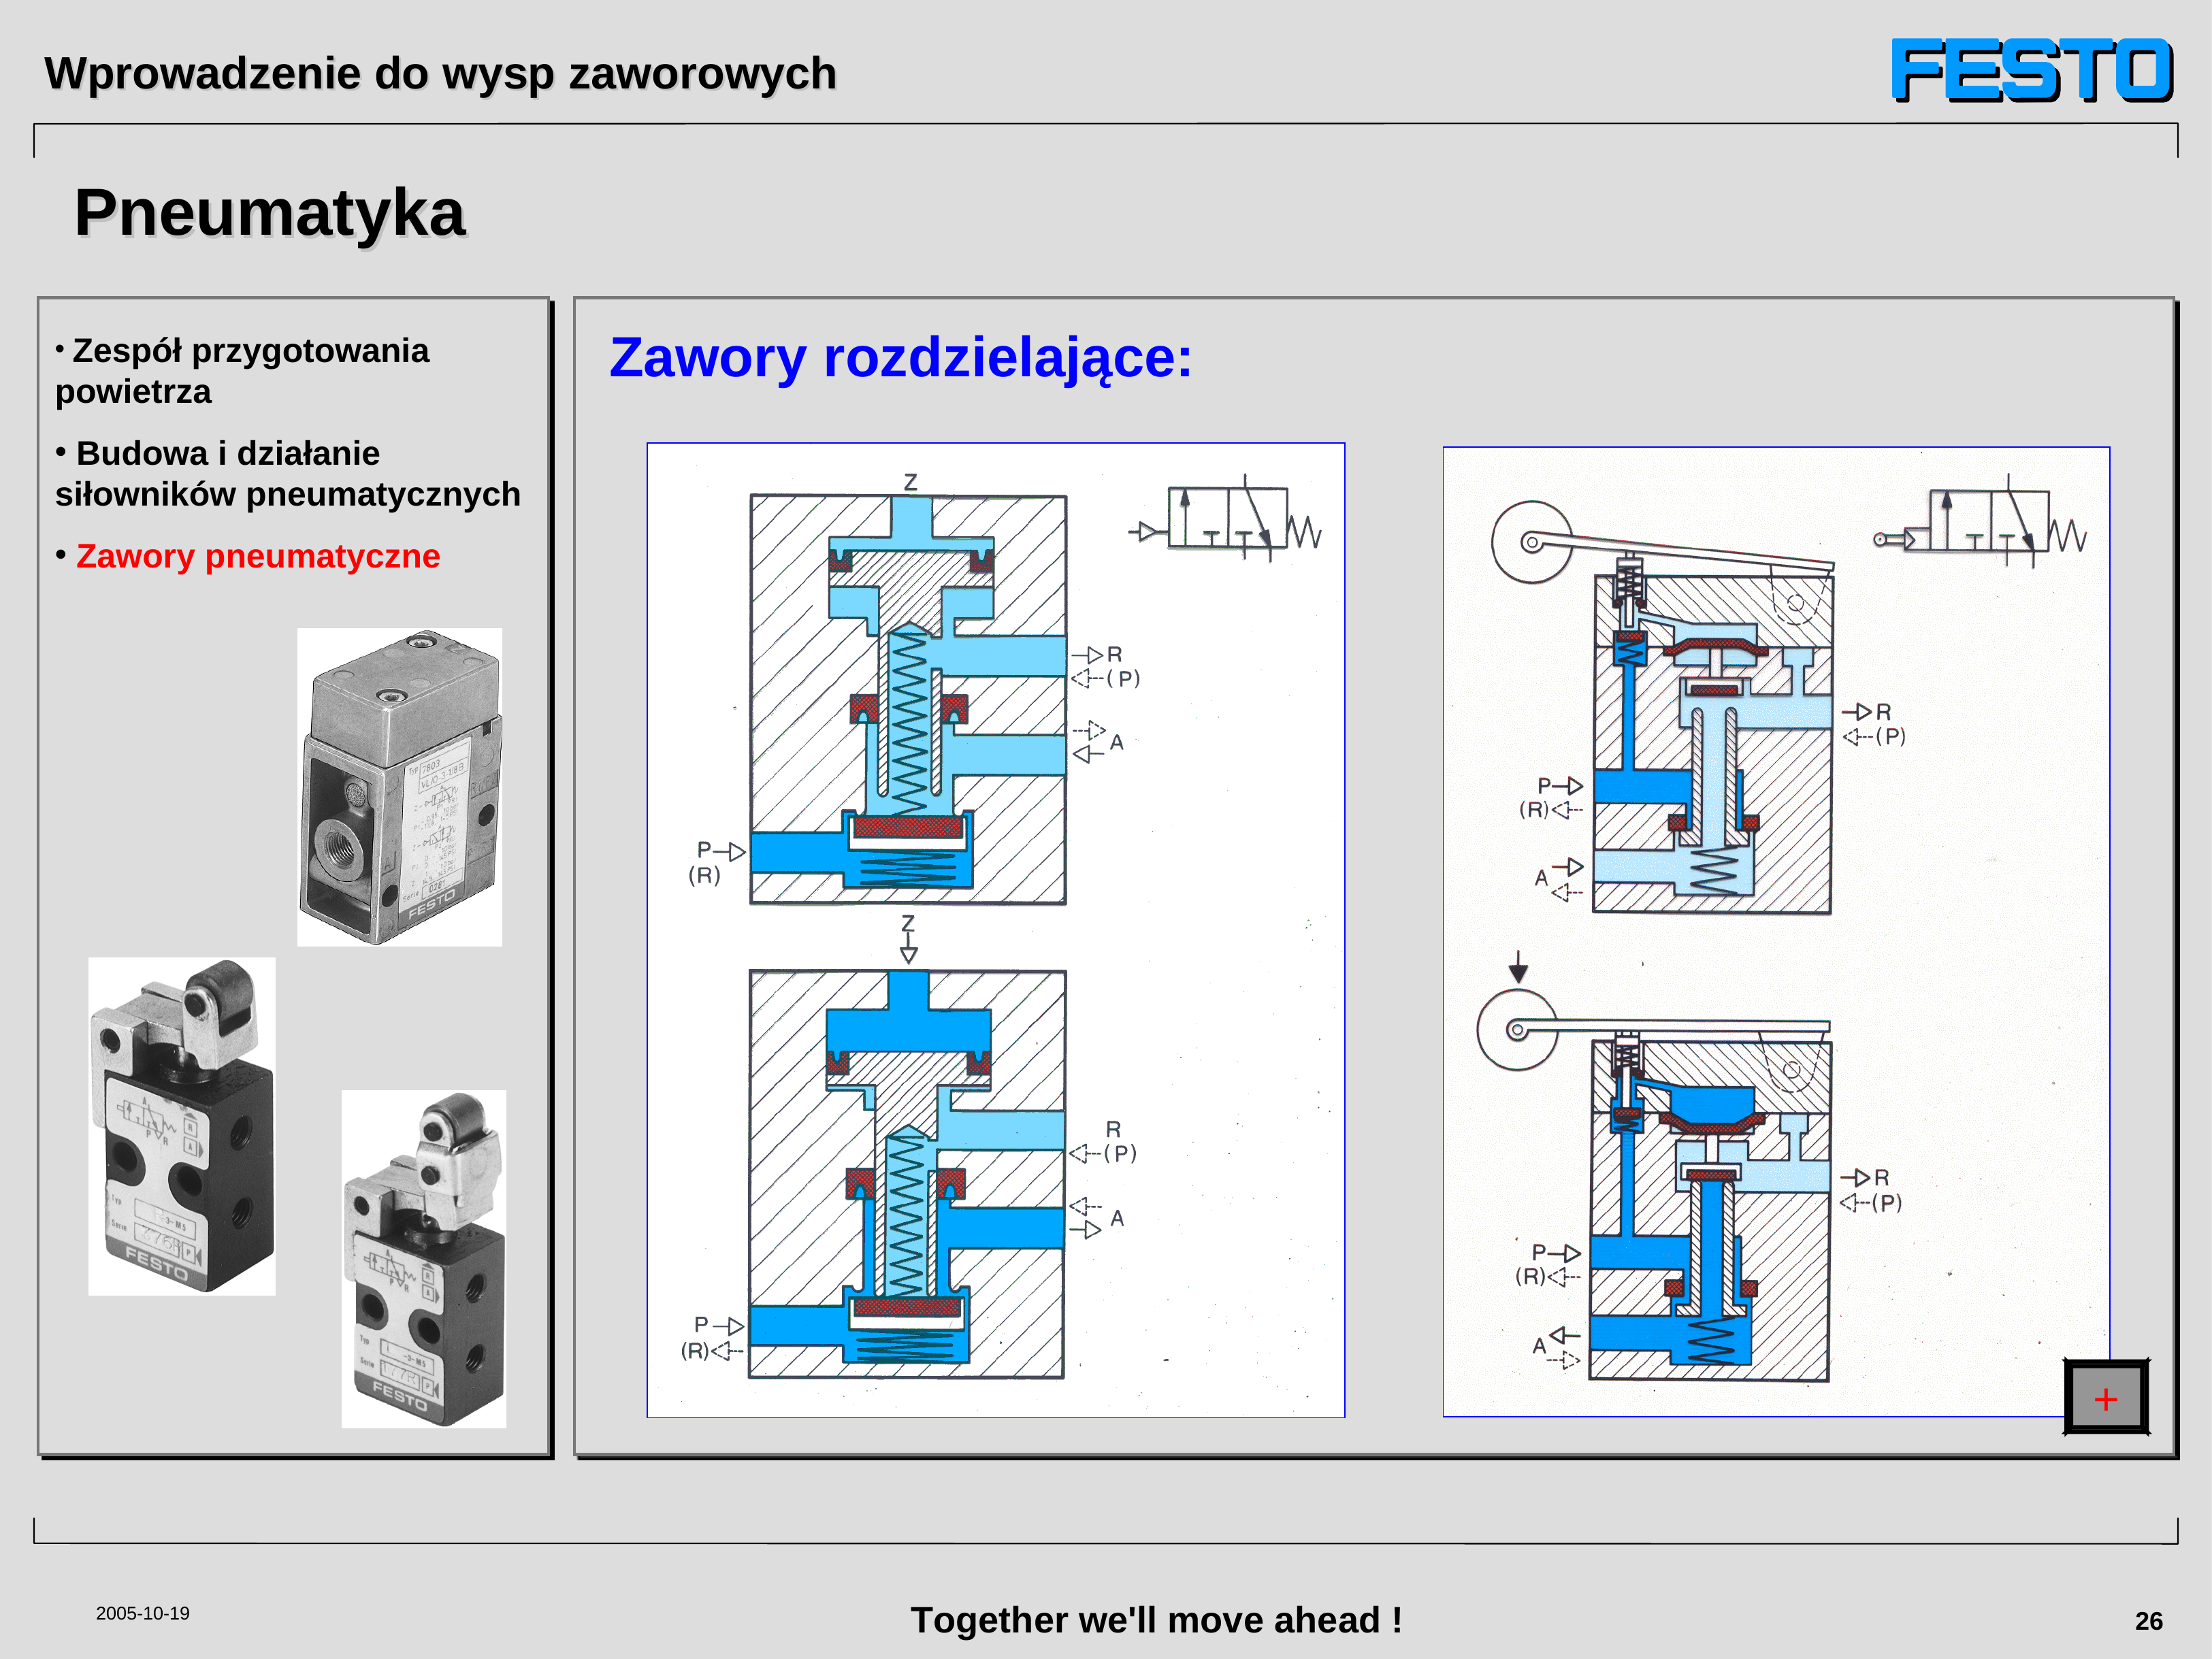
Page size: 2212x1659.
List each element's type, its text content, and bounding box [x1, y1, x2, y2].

picture [342, 1090, 506, 1428]
text_box Zawory rozdzielające: [599, 314, 1681, 394]
picture [297, 628, 502, 947]
picture [1444, 447, 2110, 1417]
text_box Together we'll move ahead ! [2067, 1361, 2147, 1366]
text_box Together we'll move ahead ! [807, 1592, 1508, 1644]
picture [647, 443, 1345, 1417]
text_box 2005-10-19 [74, 1592, 387, 1633]
title Pneumatyka [51, 142, 1895, 260]
text_box + [2072, 1366, 2142, 1427]
picture [88, 957, 276, 1296]
text_box <number> [2057, 1592, 2186, 1648]
text_box Zespół przygotowania powietrza Budowa i działanie siłowników pneumatycznych Zawory pneumatyczne [44, 323, 536, 642]
